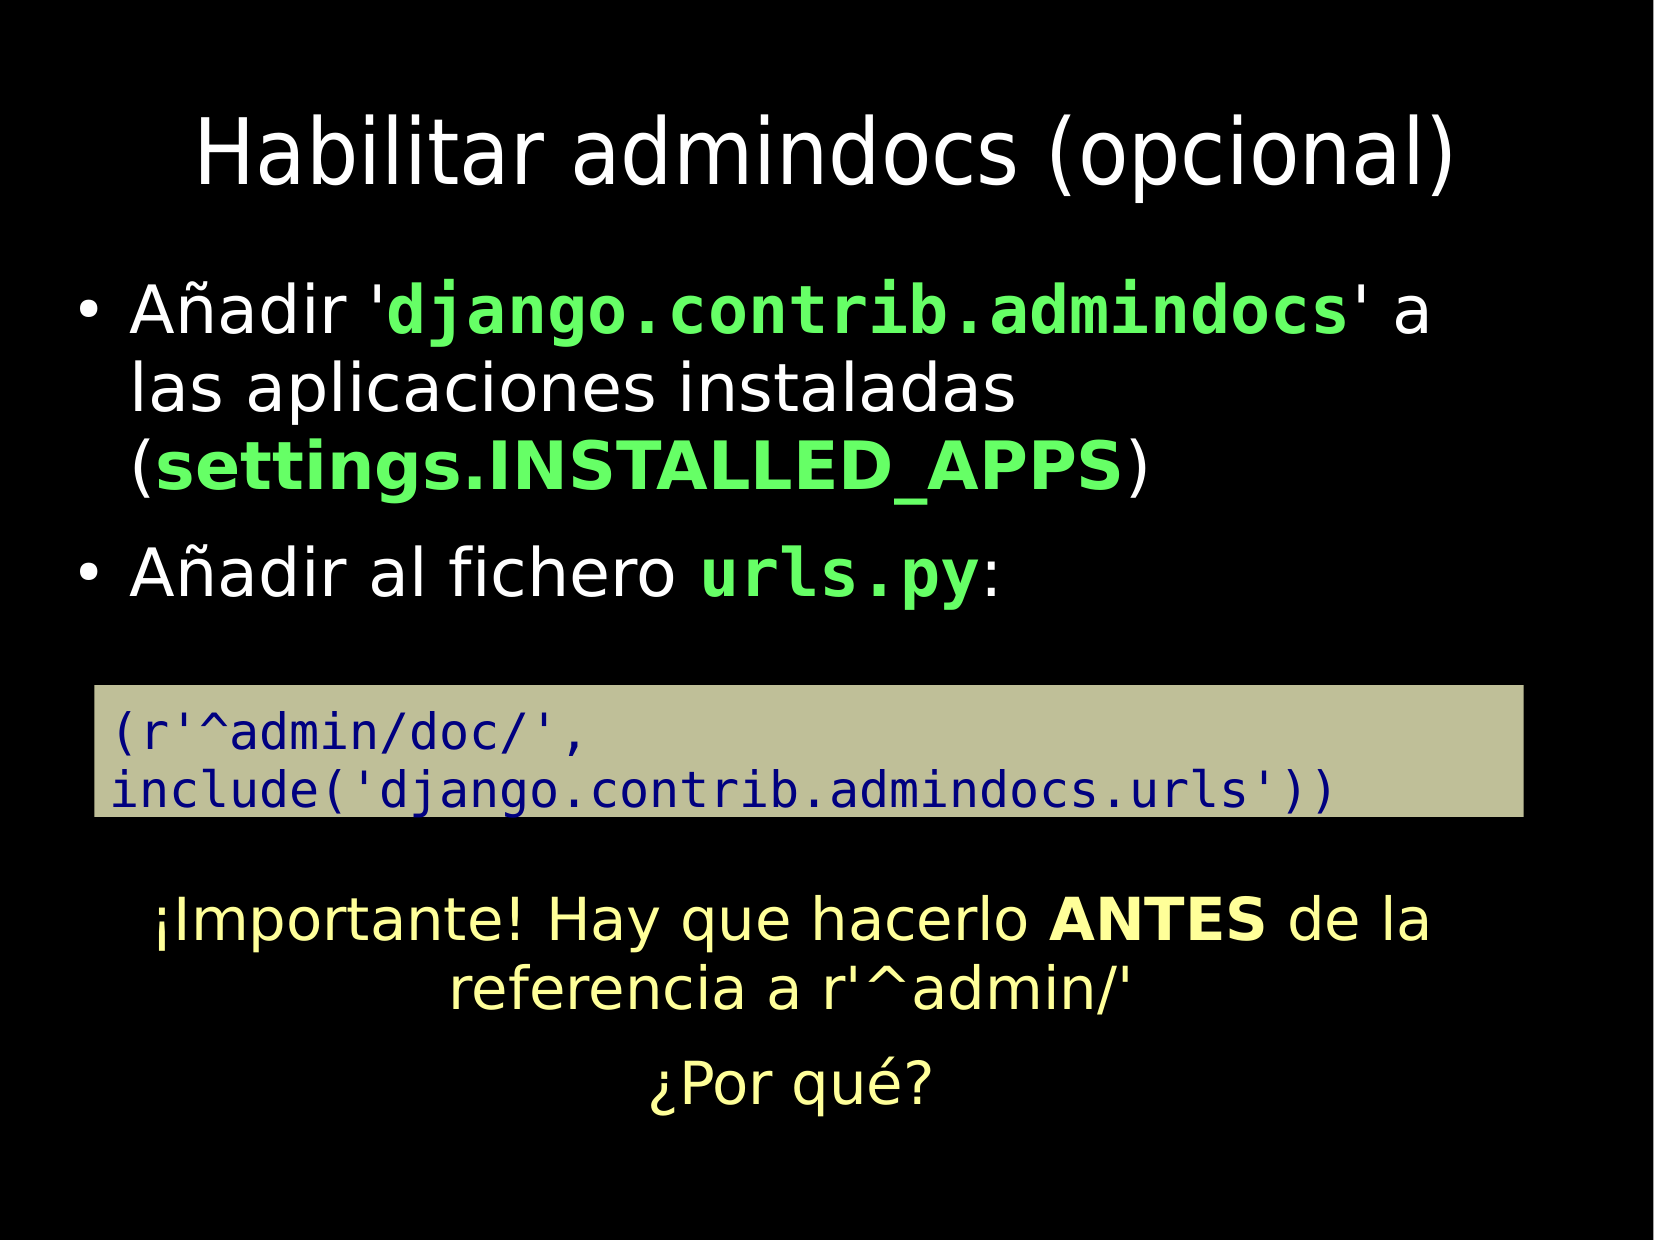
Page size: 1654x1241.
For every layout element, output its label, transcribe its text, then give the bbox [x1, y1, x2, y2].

list ¡Importante! Hay que hacerlo ANTES de la referencia a r'^admin/' ¿Por qué? [47, 885, 1536, 1123]
text_box (r'^admin/doc/', include('django.contrib.admindocs.urls')) [94, 685, 1524, 817]
list Añadir 'django.contrib.admindocs' a las aplicaciones instaladas (settings.INSTALLED_APPS) Añadir al fichero urls.py: [59, 271, 1548, 662]
title Habilitar admindocs (opcional) [82, 49, 1571, 257]
